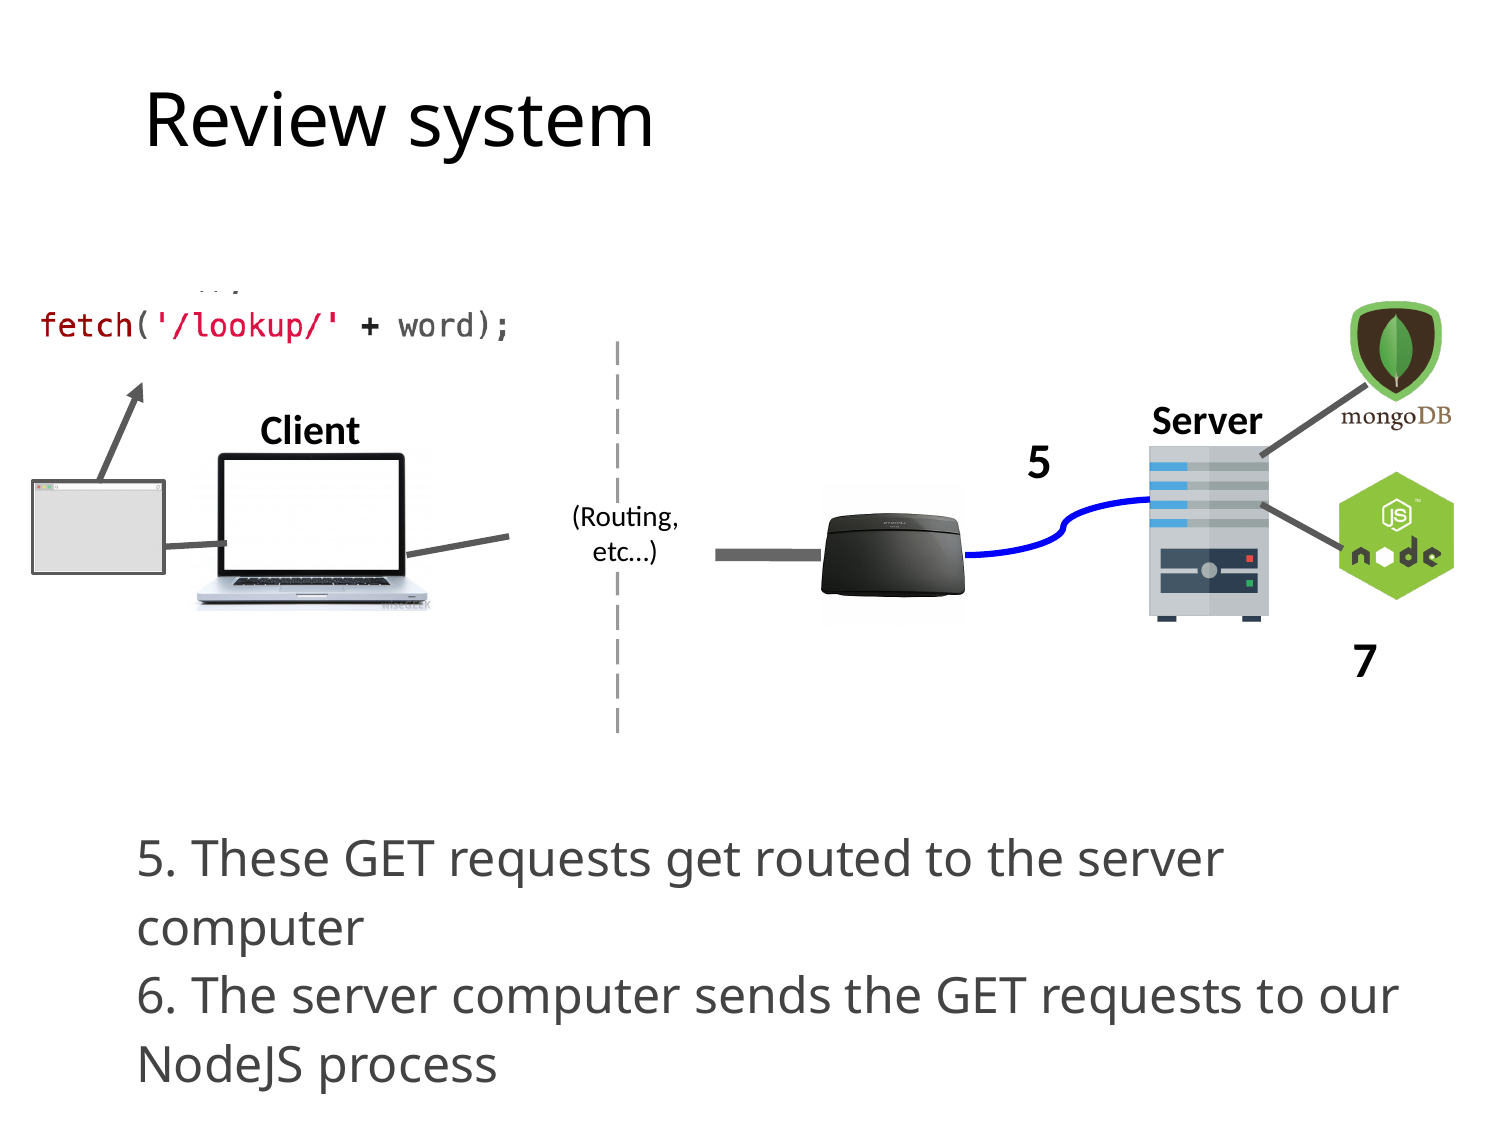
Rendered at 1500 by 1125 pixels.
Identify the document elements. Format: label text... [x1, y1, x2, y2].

picture [34, 291, 526, 348]
picture [821, 483, 965, 627]
text_box Client [188, 371, 434, 484]
text_box 5 [998, 417, 1081, 500]
picture [1114, 475, 1302, 630]
title Review system [128, 56, 1372, 183]
list 5. These GET requests get routed to the server computer 6. The server computer sends the GET requests to our NodeJS process [121, 802, 1442, 945]
text_box Server [1085, 361, 1331, 475]
picture [187, 449, 433, 611]
text_box 7 [1324, 616, 1407, 699]
picture [34, 482, 163, 572]
text_box (Routing, etc…) [509, 456, 727, 618]
picture [1330, 470, 1462, 602]
picture [1324, 282, 1468, 450]
